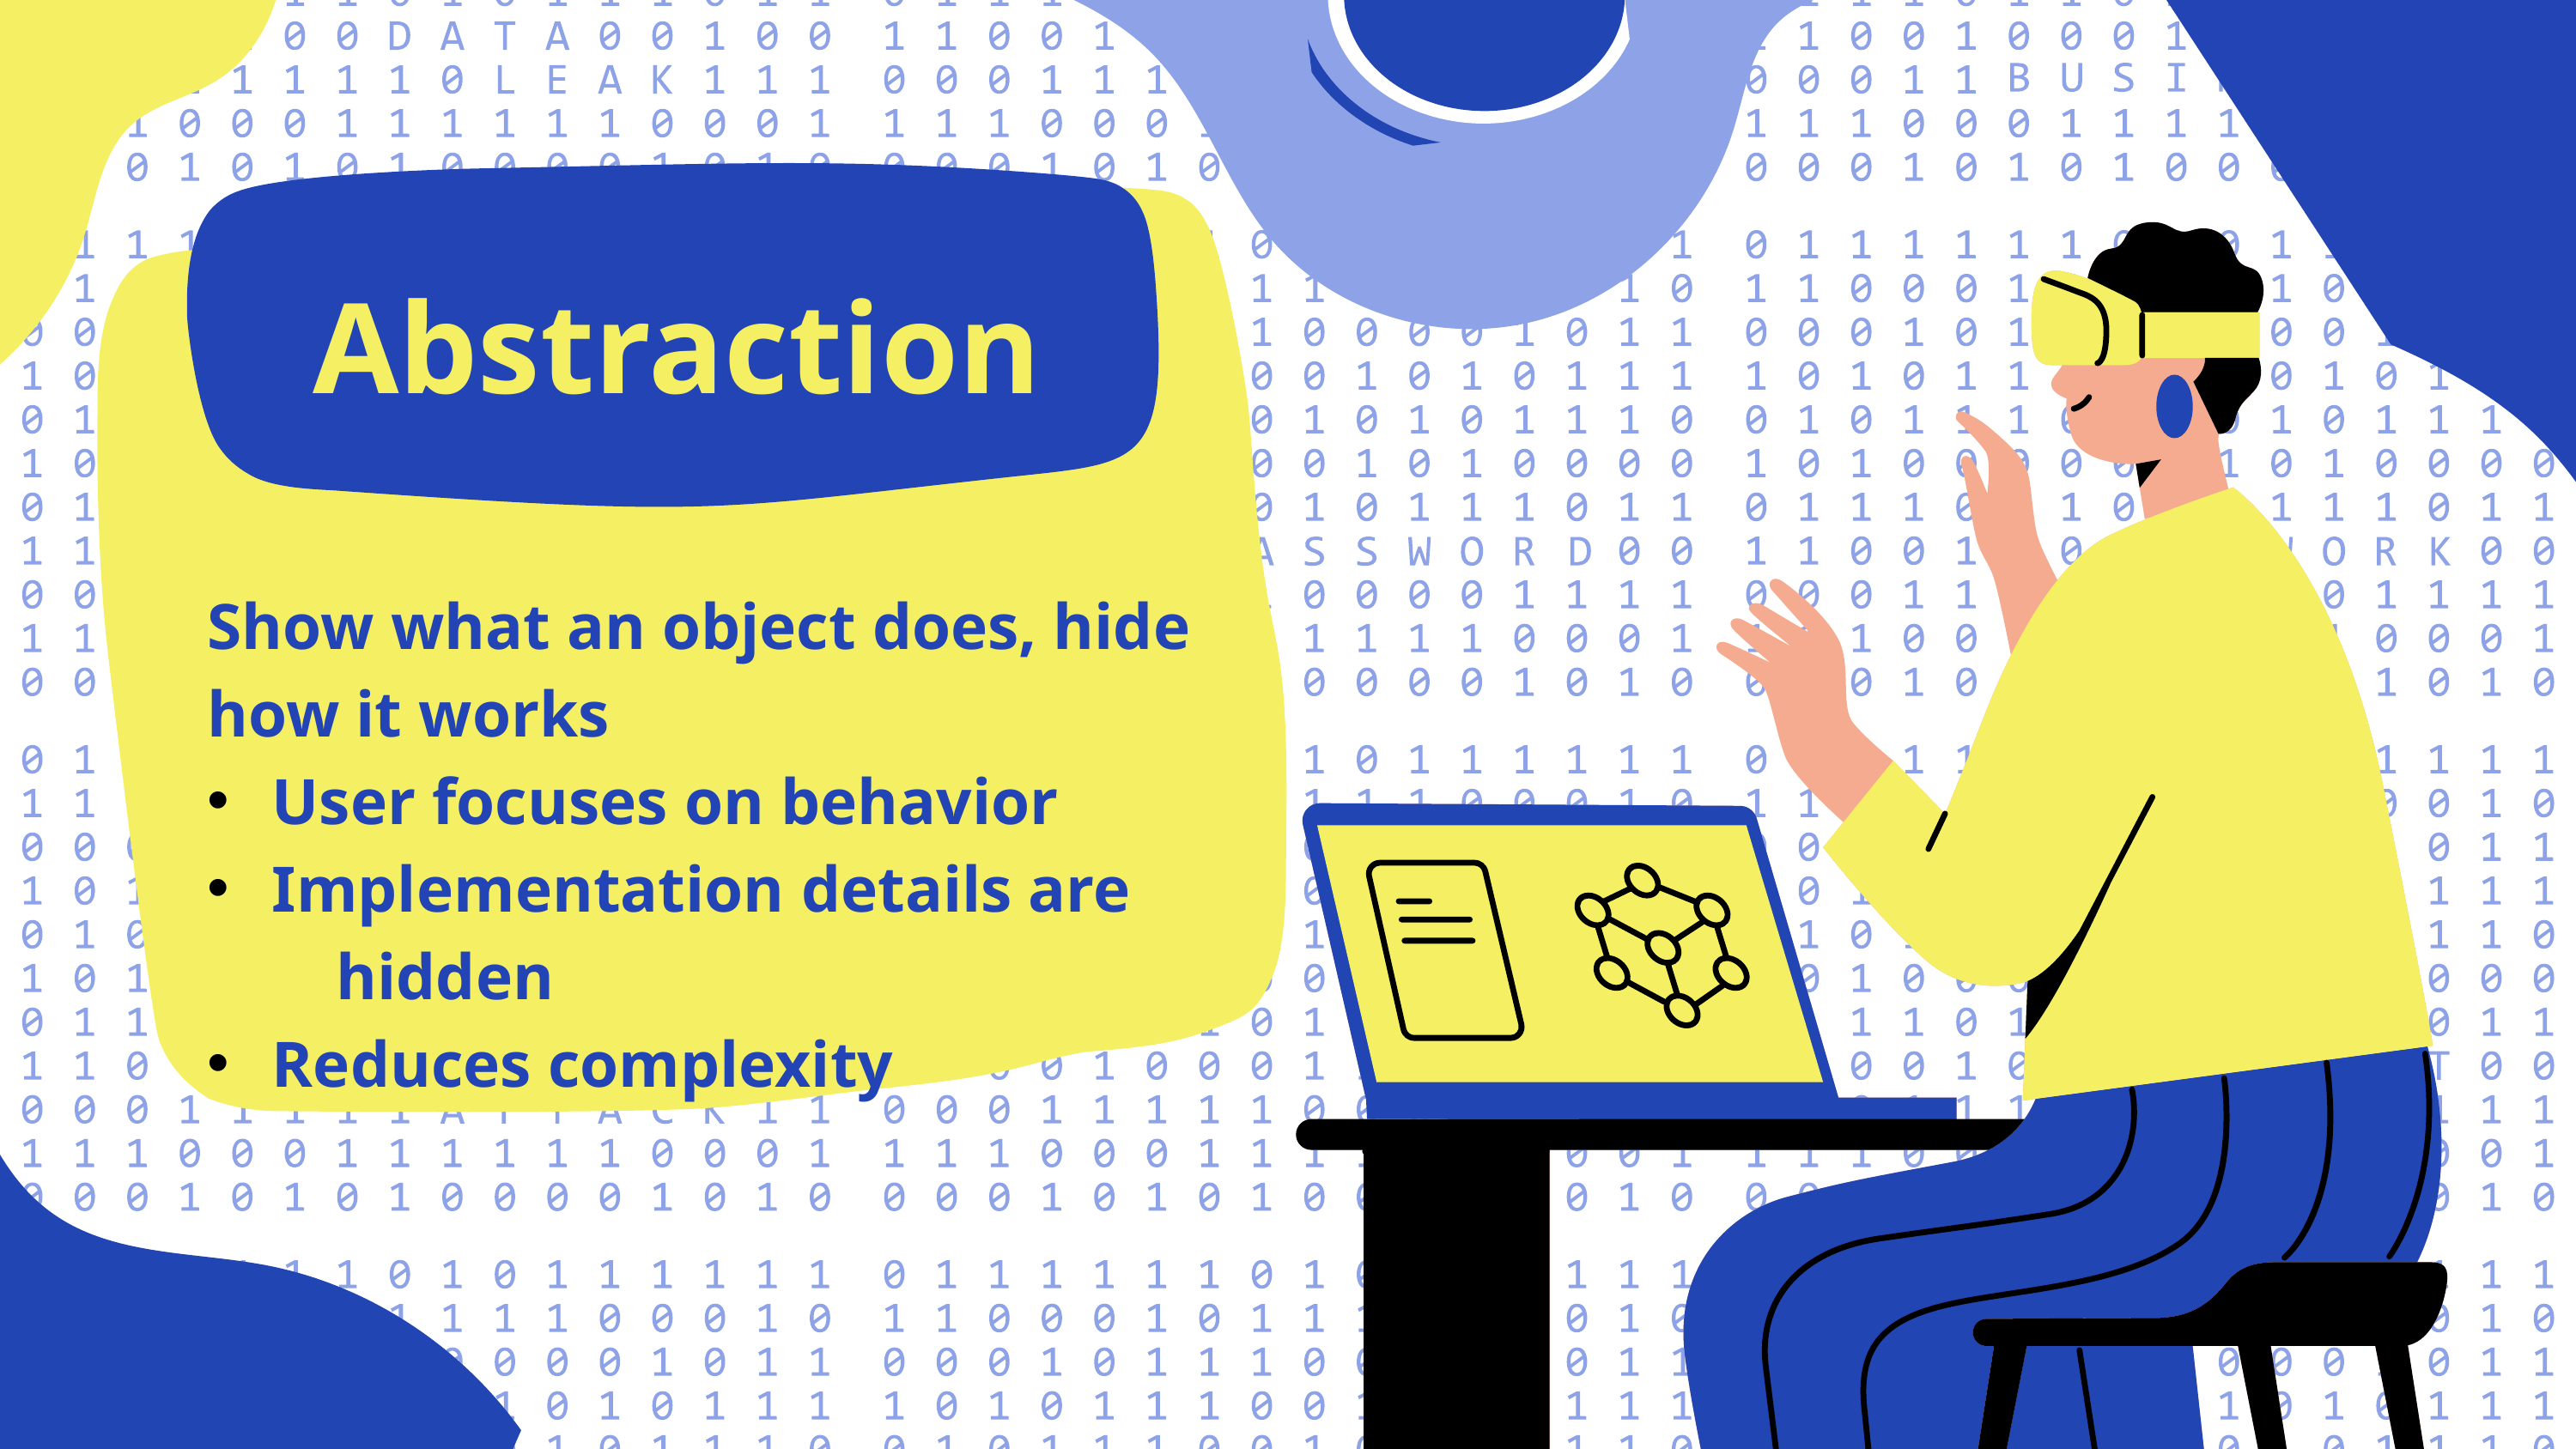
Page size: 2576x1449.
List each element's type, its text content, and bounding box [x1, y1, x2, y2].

text_box [0, 0, 2576, 1449]
text_box Show what an object does, hide how it works User focuses on behavior Implementation details are hidden Reduces complexity [207, 573, 1234, 1010]
text_box Abstraction [261, 243, 1093, 415]
